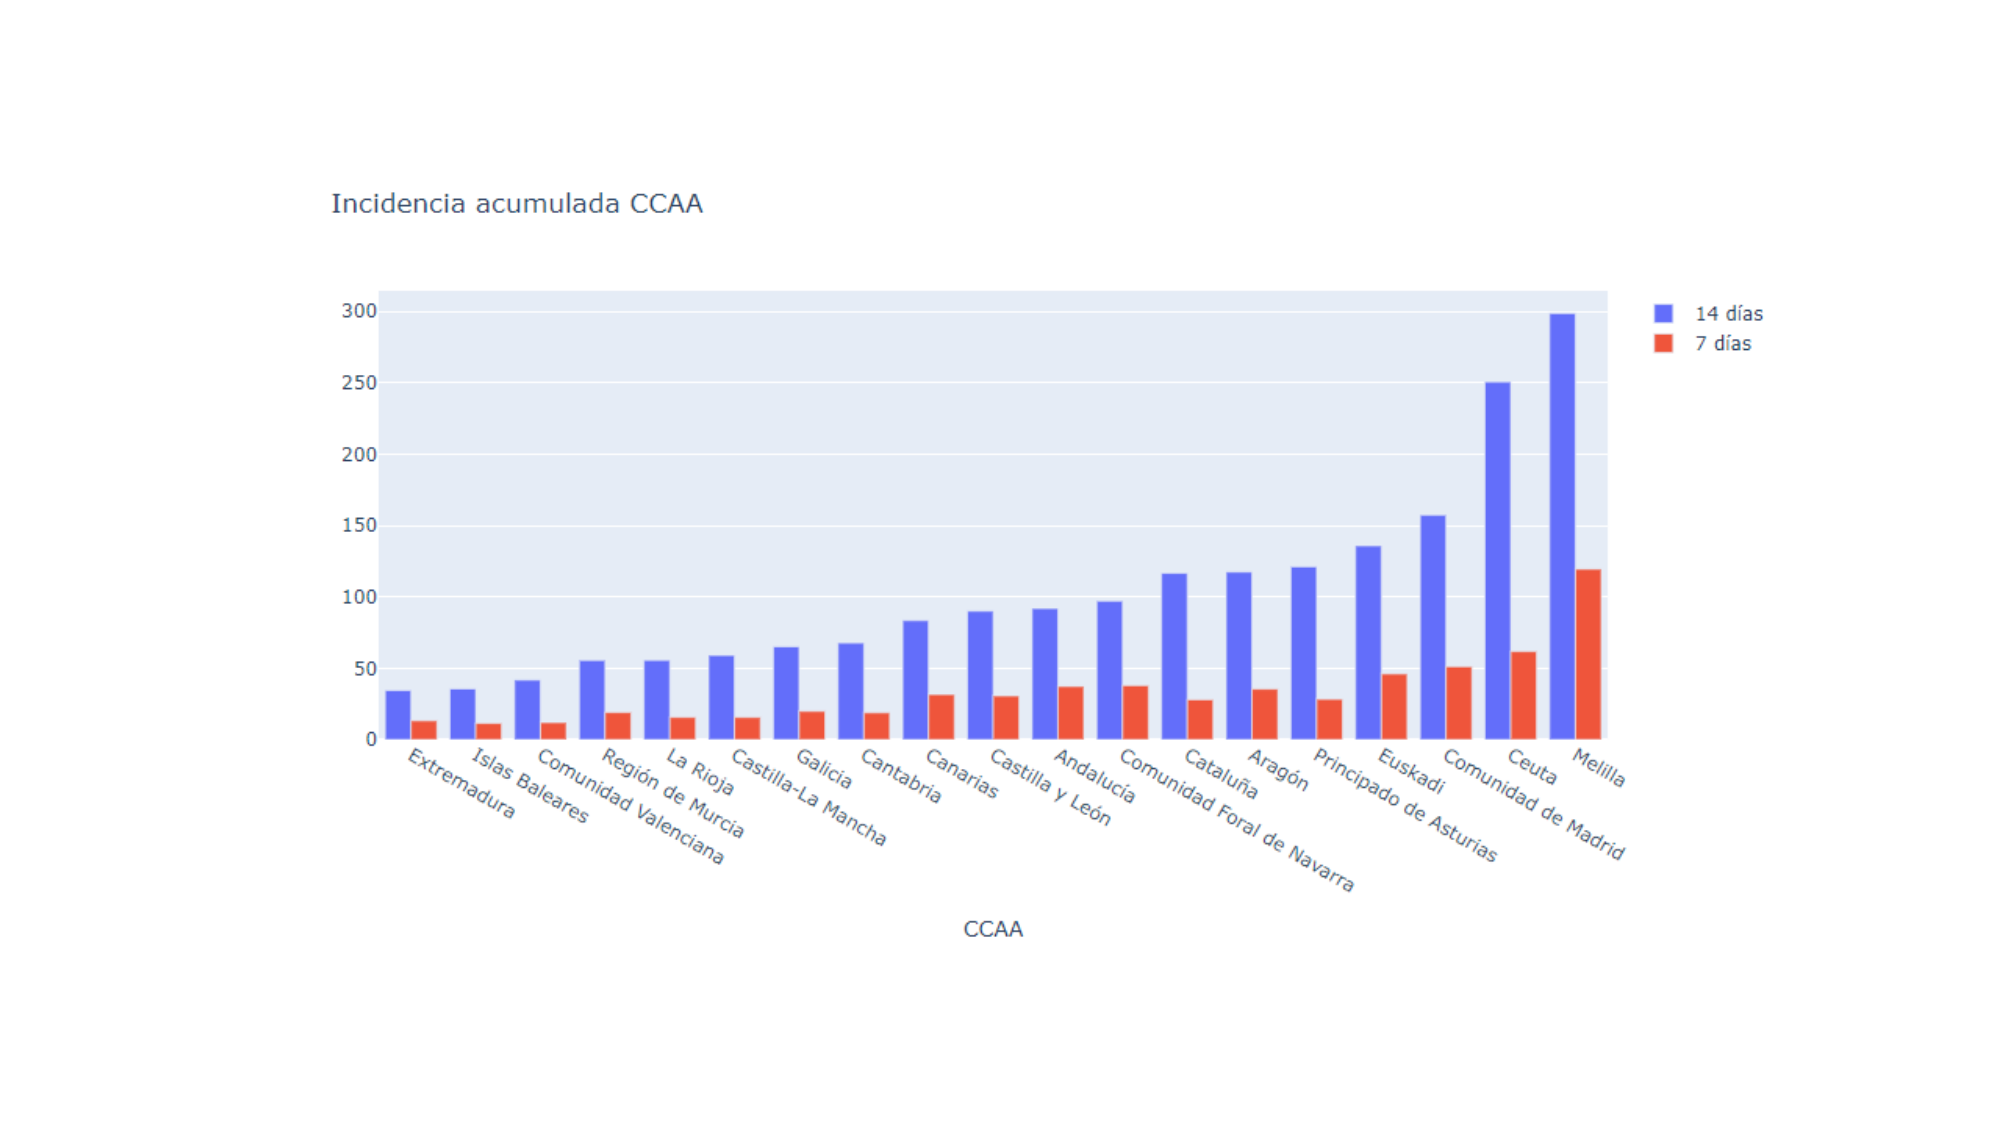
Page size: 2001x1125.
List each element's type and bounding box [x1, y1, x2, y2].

picture [318, 177, 1783, 951]
